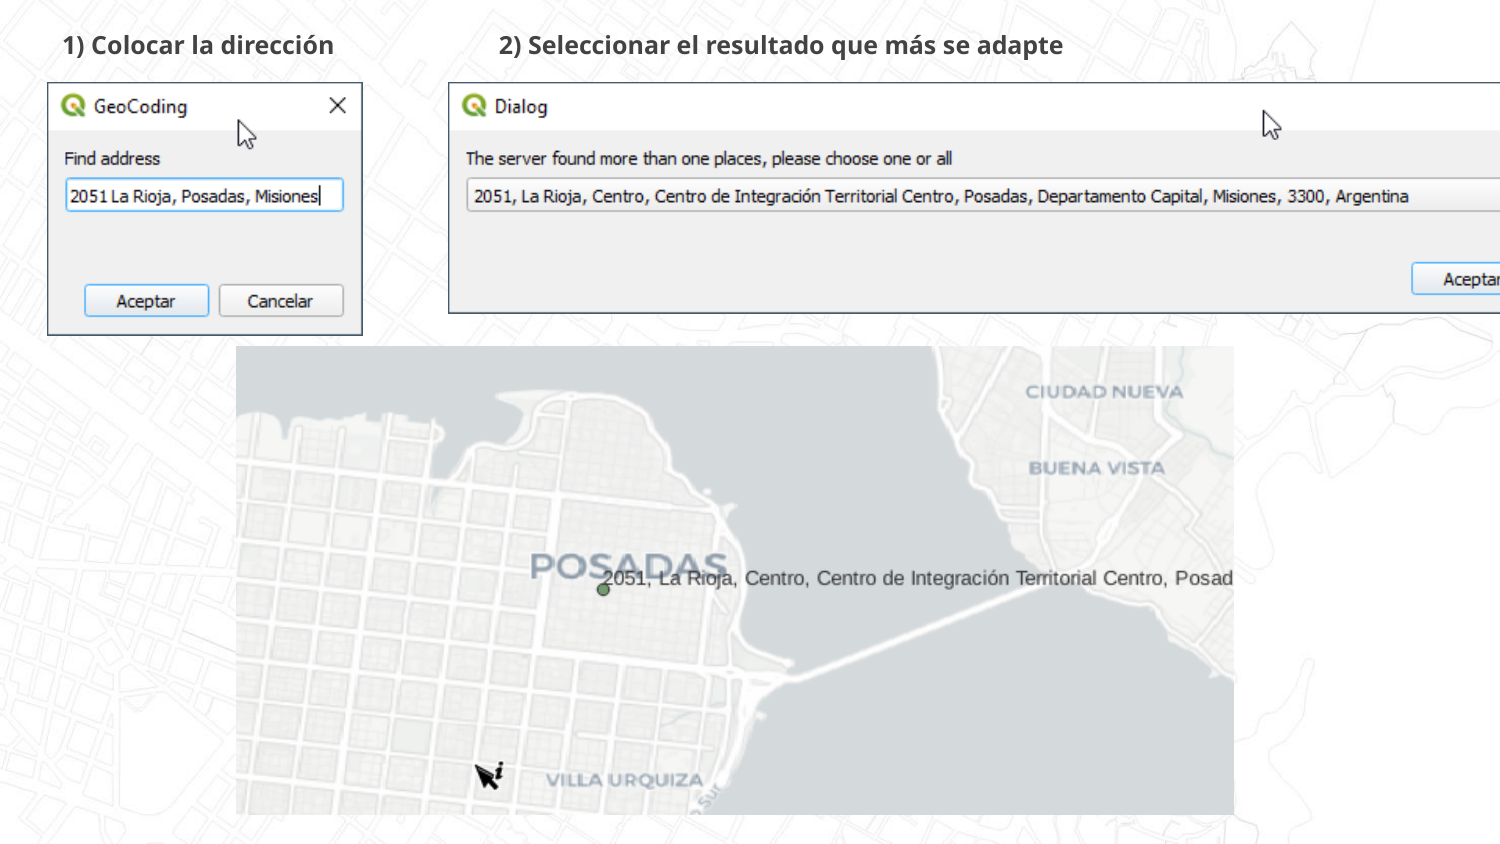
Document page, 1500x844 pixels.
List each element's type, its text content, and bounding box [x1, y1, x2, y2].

text_box 1) Colocar la dirección [47, 20, 458, 95]
picture [0, 0, 1500, 844]
text_box 2) Seleccionar el resultado que más se adapte [484, 20, 1312, 106]
